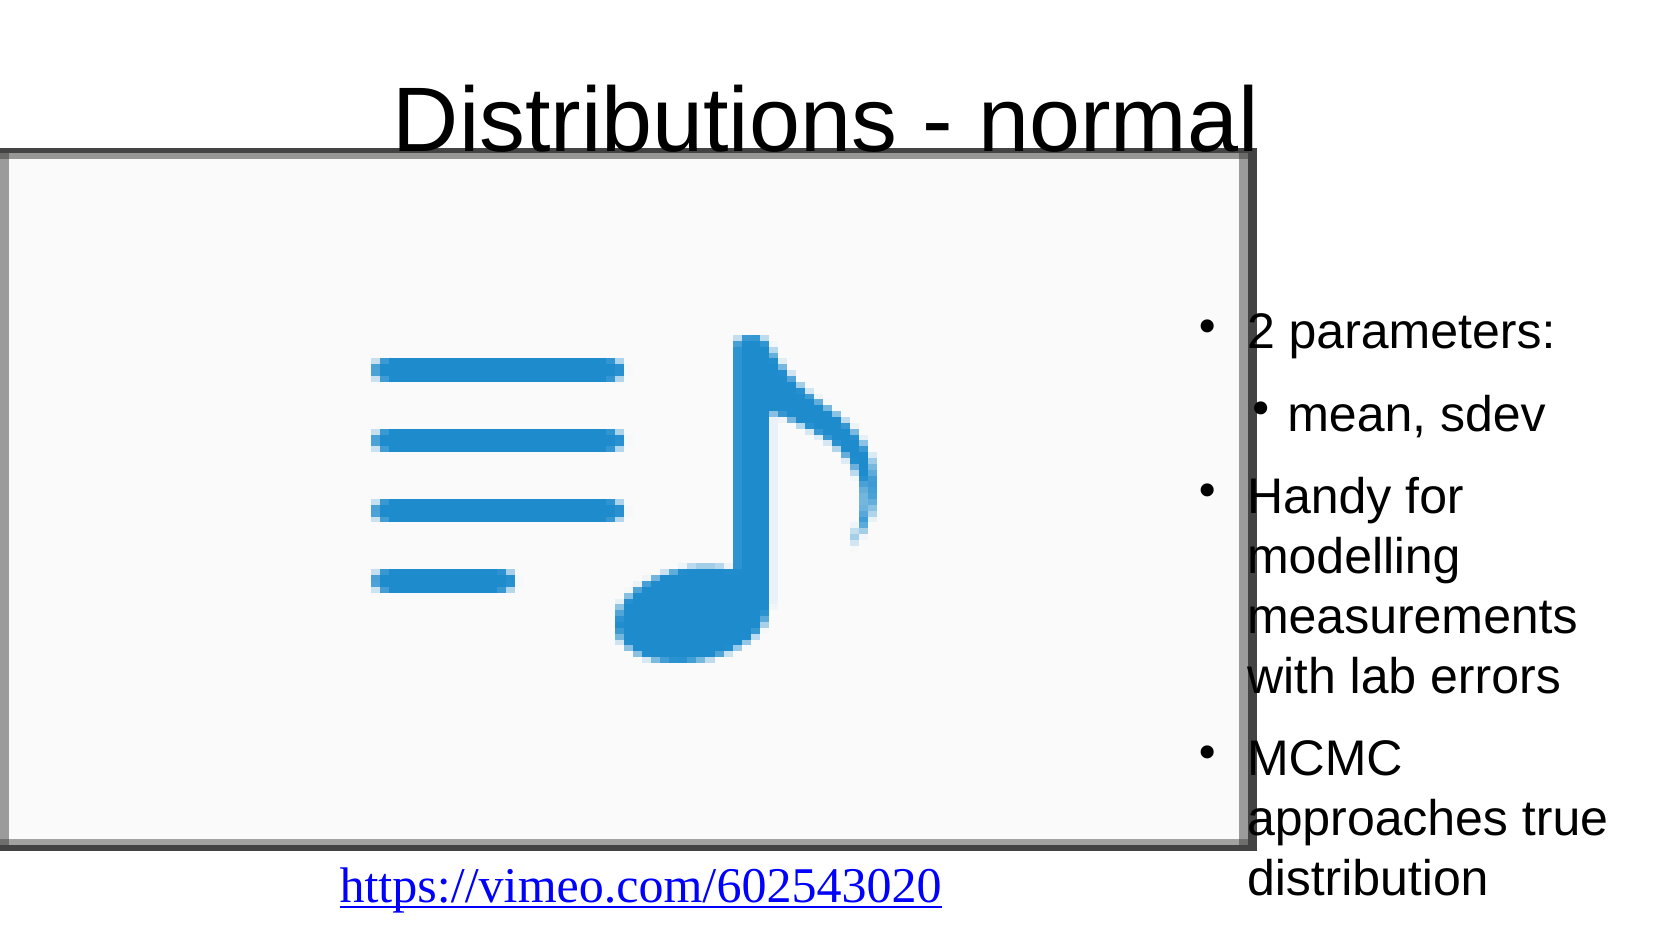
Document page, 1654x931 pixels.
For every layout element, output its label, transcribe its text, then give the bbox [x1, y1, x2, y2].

text_box Distributions - normal [82, 37, 1571, 192]
text_box [0, 147, 1258, 852]
text_box https://vimeo.com/602543020 [324, 845, 1105, 916]
text_box 2 parameters: mean, sdev Handy for modelling measurements with lab errors MCMC approaches true distribution [1181, 298, 1654, 814]
